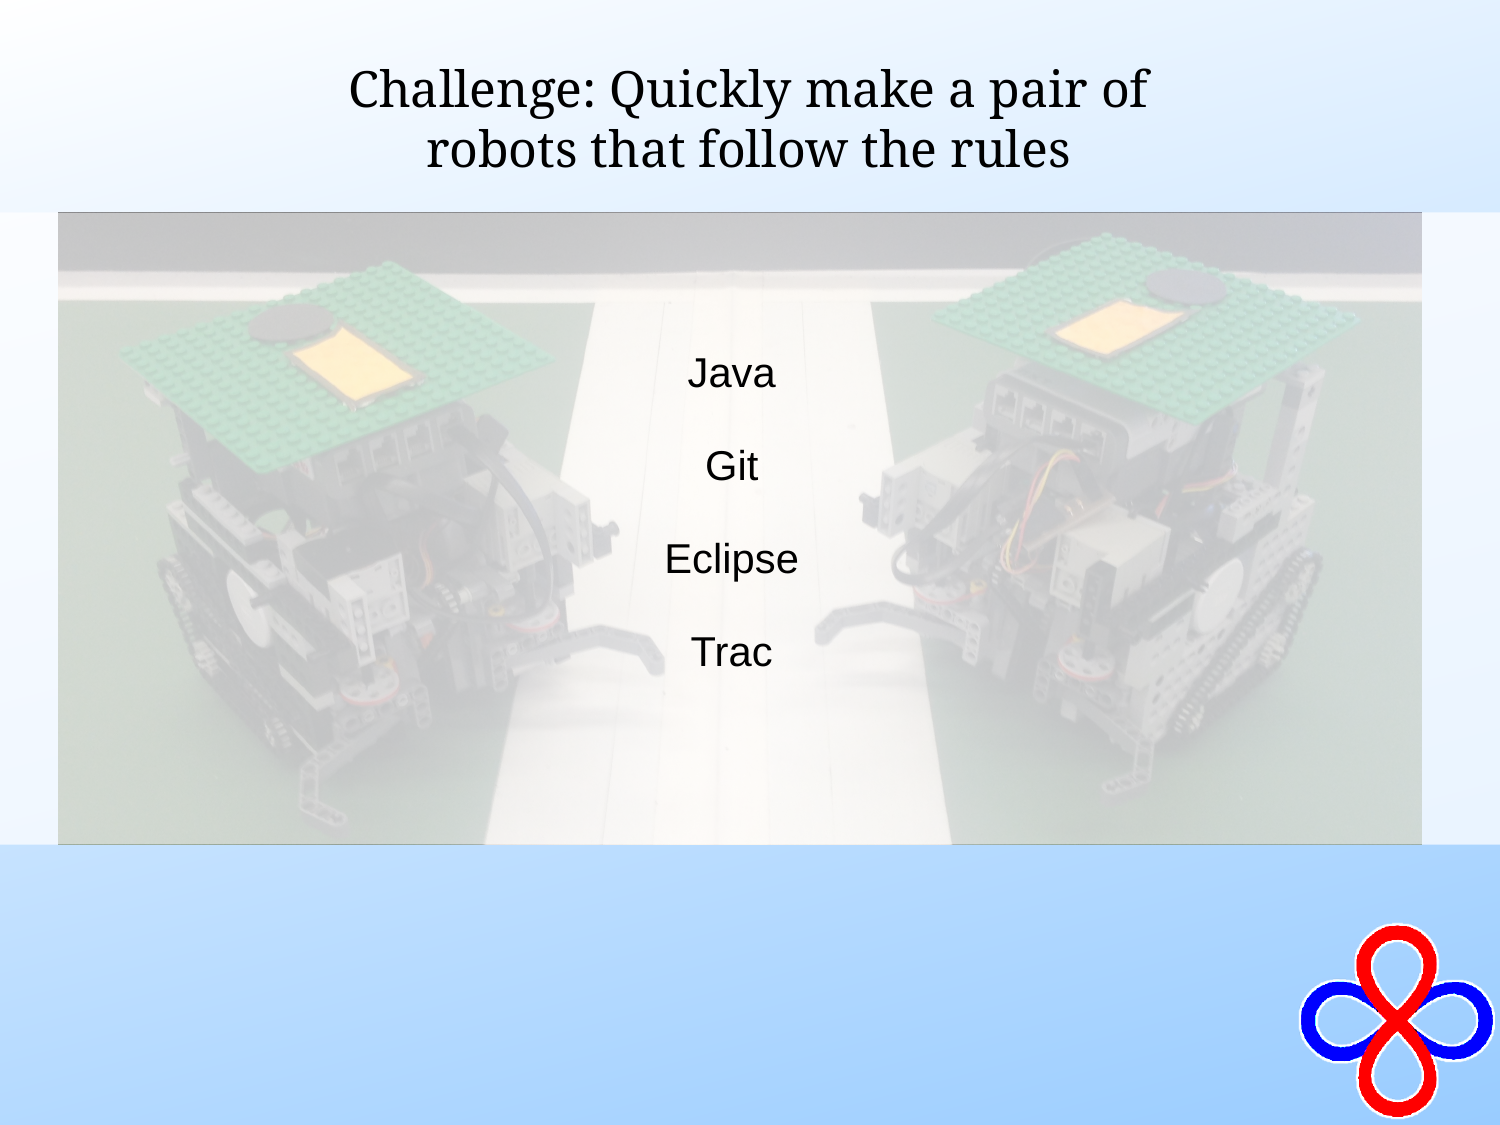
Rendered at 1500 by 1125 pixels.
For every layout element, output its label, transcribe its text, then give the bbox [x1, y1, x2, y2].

text_box [0, 212, 1500, 845]
picture [1287, 912, 1500, 1125]
text_box Challenge: Quickly make a pair of robots that follow the rules [256, 49, 1241, 212]
text_box Java Git Eclipse Trac [649, 342, 886, 745]
